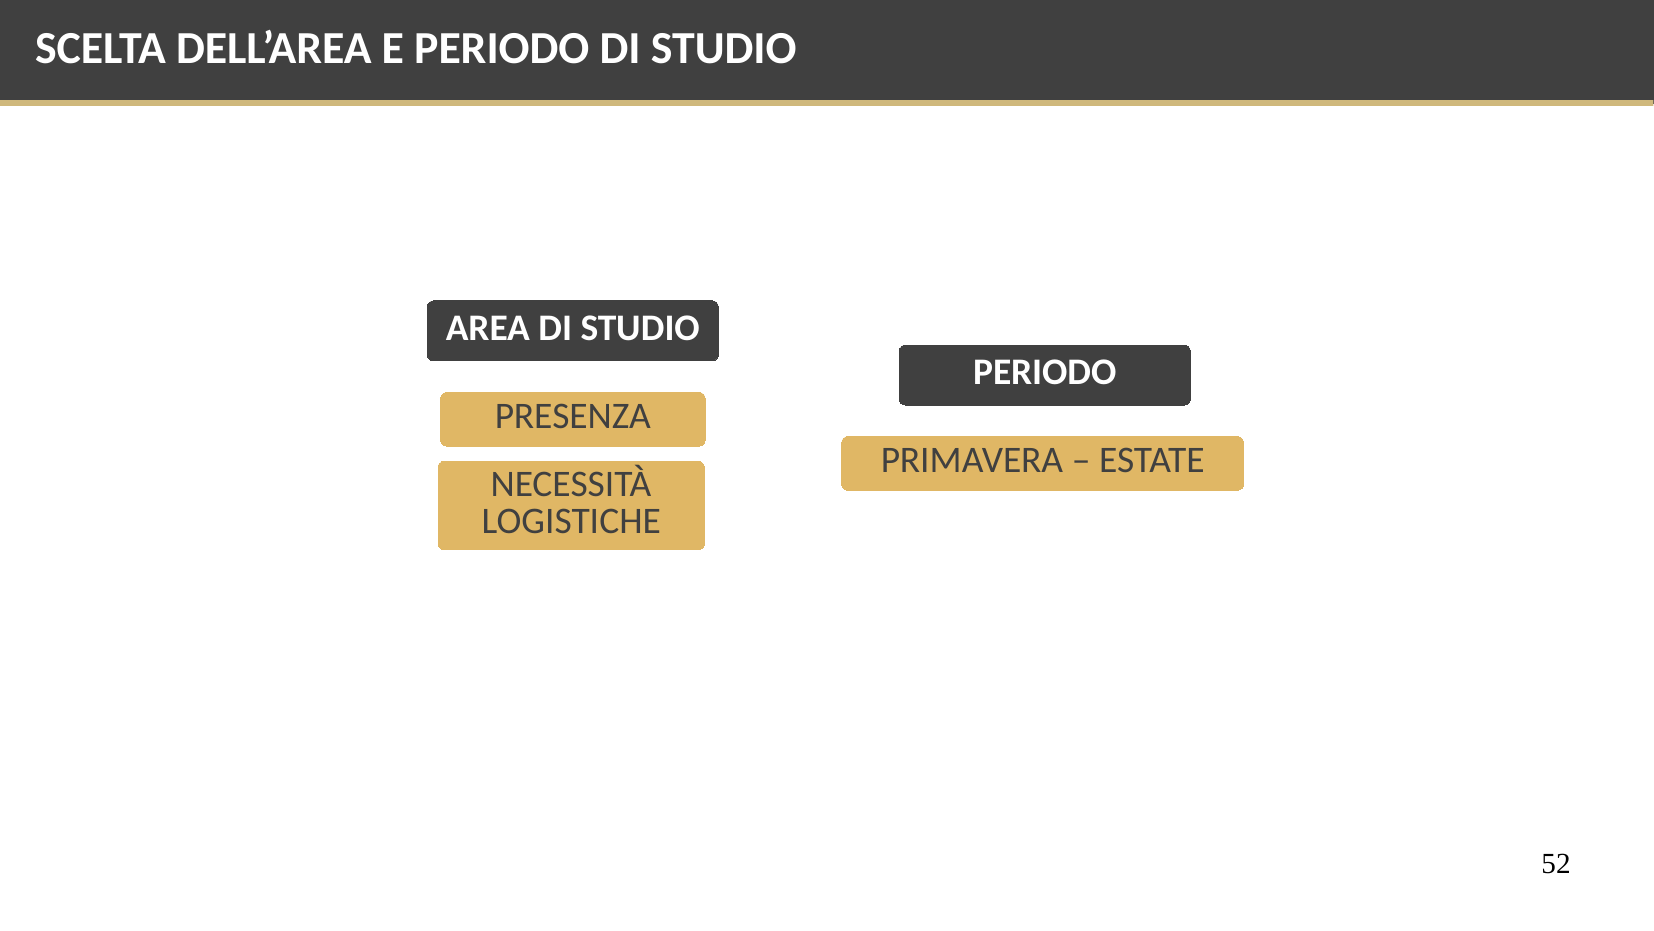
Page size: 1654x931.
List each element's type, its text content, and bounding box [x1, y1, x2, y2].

text_box PERIODO [899, 345, 1191, 406]
text_box NECESSITÀ LOGISTICHE [438, 461, 705, 550]
text_box AREA DI STUDIO [427, 300, 719, 361]
text_box SCELTA DELL’AREA E PERIODO DI STUDIO [0, 0, 1654, 100]
text_box PRIMAVERA – ESTATE [841, 436, 1244, 491]
text_box PRESENZA [440, 392, 706, 447]
